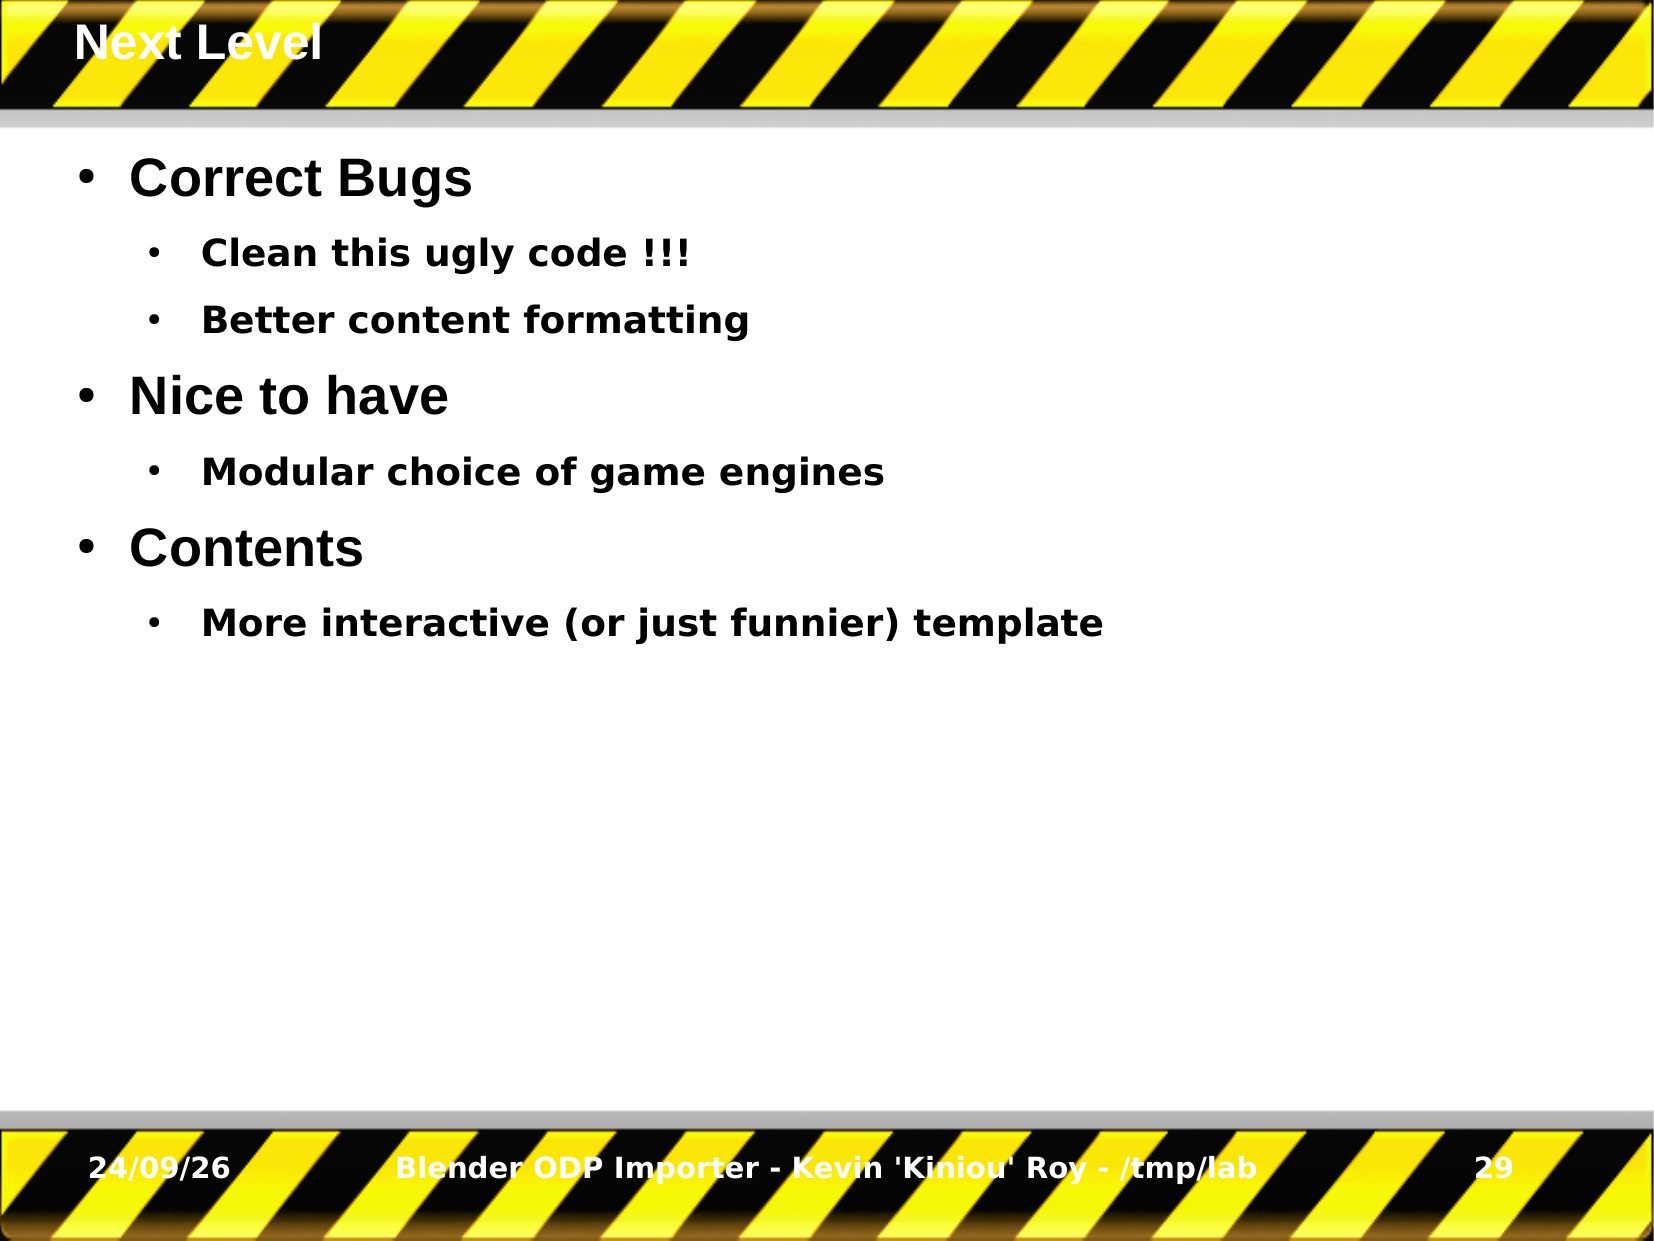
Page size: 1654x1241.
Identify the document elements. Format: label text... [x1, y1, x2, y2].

list Correct Bugs Clean this ugly code !!! Better content formatting Nice to have Modular choice of game engines Contents More interactive (or just funnier) template [59, 147, 1595, 803]
title Next Level [73, 14, 1580, 109]
picture [0, 0, 1654, 1241]
